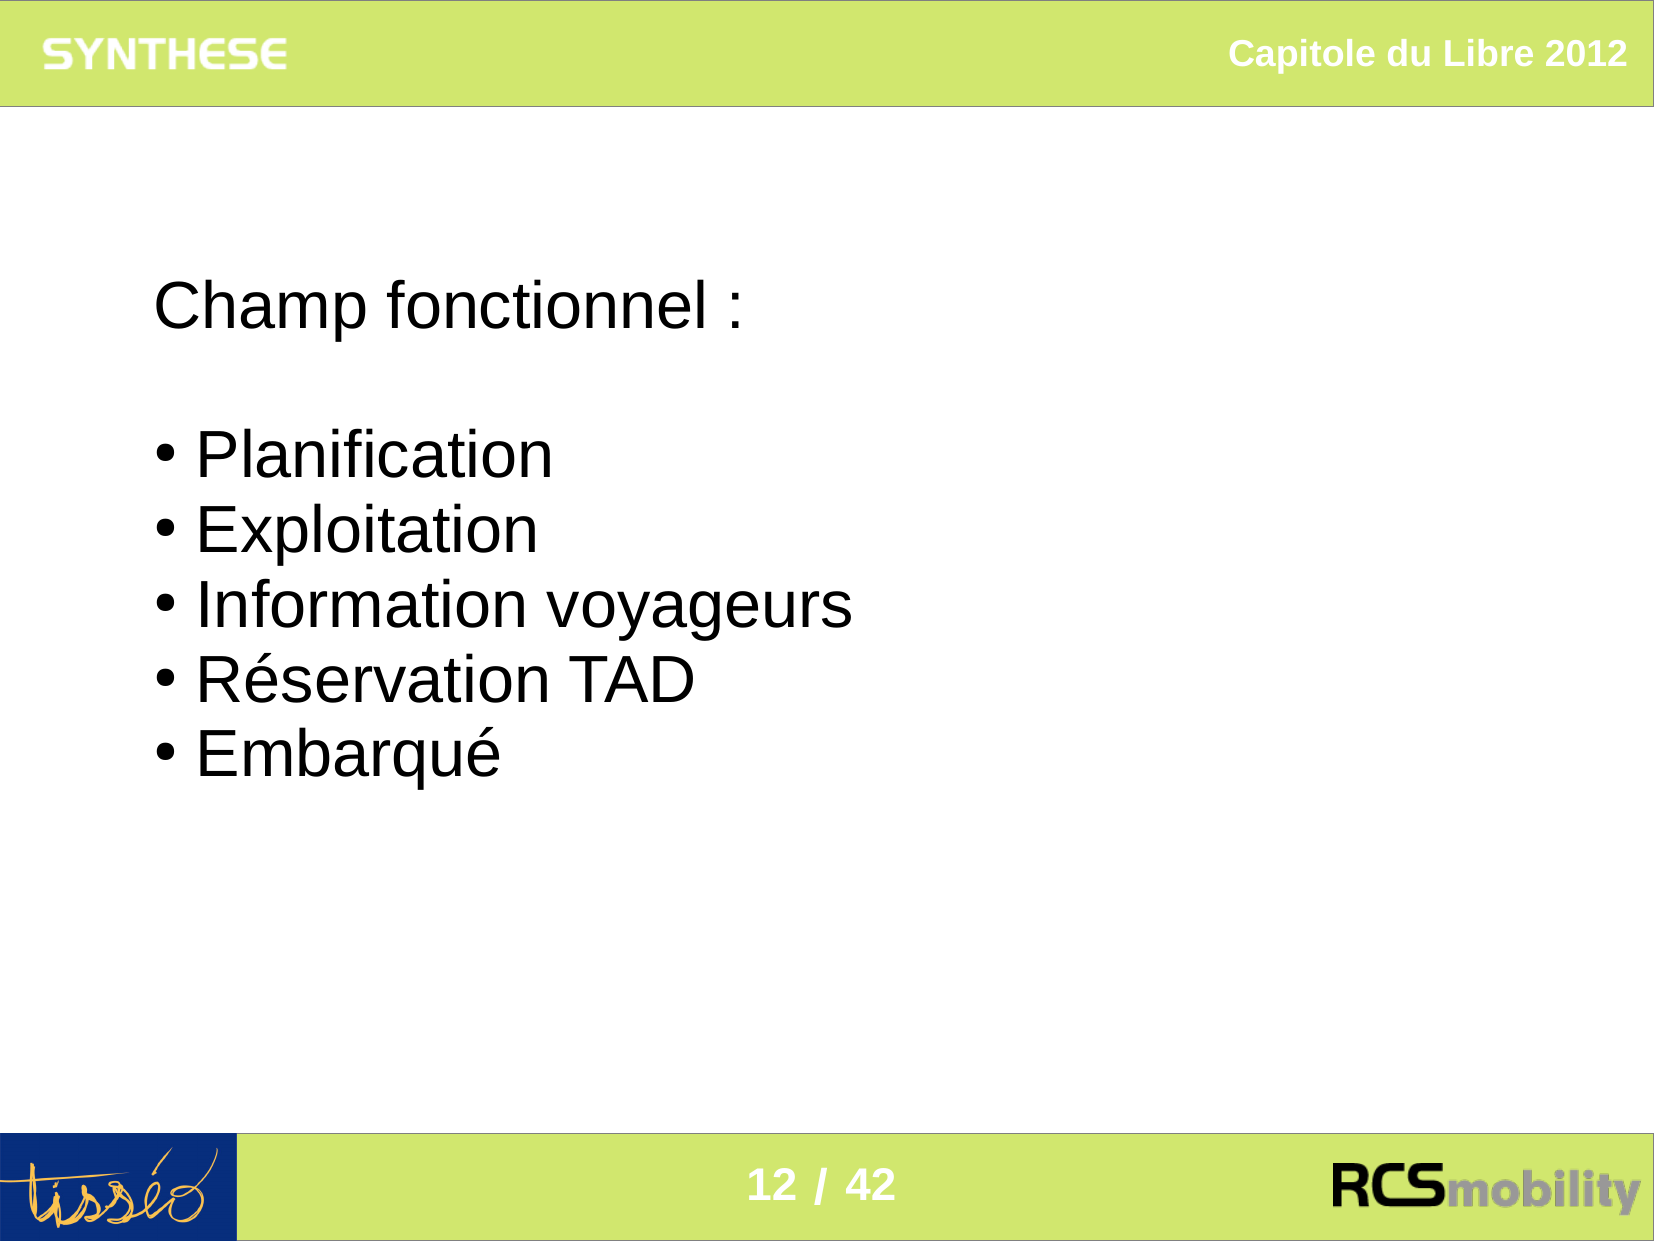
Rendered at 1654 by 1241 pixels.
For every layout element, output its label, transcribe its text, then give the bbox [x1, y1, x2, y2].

text_box Capitole du Libre 2012 [0, 0, 1654, 107]
text_box / [237, 1133, 1654, 1241]
text_box 42 [830, 1151, 957, 1231]
text_box <numéro> [561, 1151, 813, 1241]
picture [0, 1133, 237, 1241]
subtitle Champ fonctionnel : Planification Exploitation Information voyageurs Réservation TAD Embarqué [153, 49, 1571, 1010]
picture [41, 35, 292, 73]
picture [1333, 1163, 1642, 1217]
